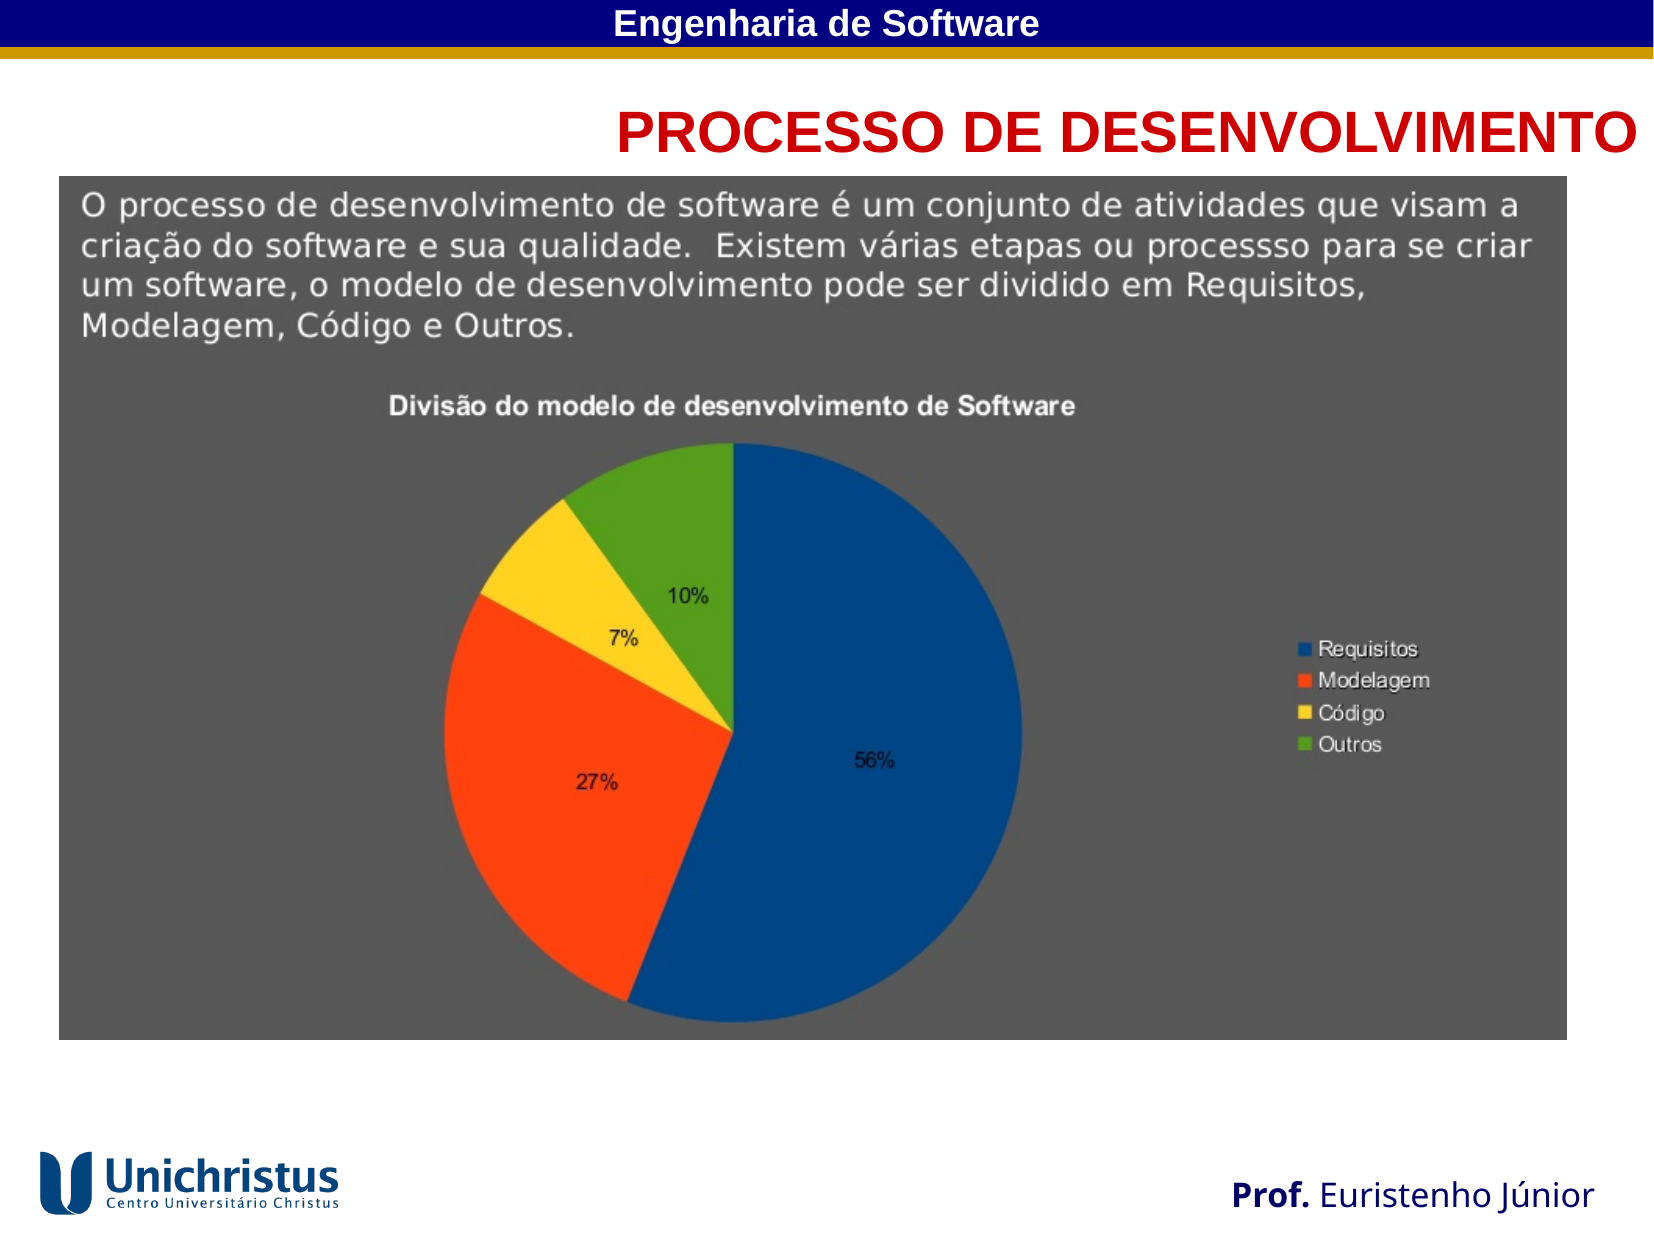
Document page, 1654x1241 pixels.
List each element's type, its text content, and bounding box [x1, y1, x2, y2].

picture [59, 176, 1567, 1040]
text_box [0, 47, 1654, 60]
text_box PROCESSO DE DESENVOLVIMENTO [601, 92, 1654, 173]
picture [35, 1148, 343, 1217]
text_box Prof. Euristenho Júnior [1216, 1163, 1654, 1224]
text_box Engenharia de Software [0, 0, 1654, 47]
